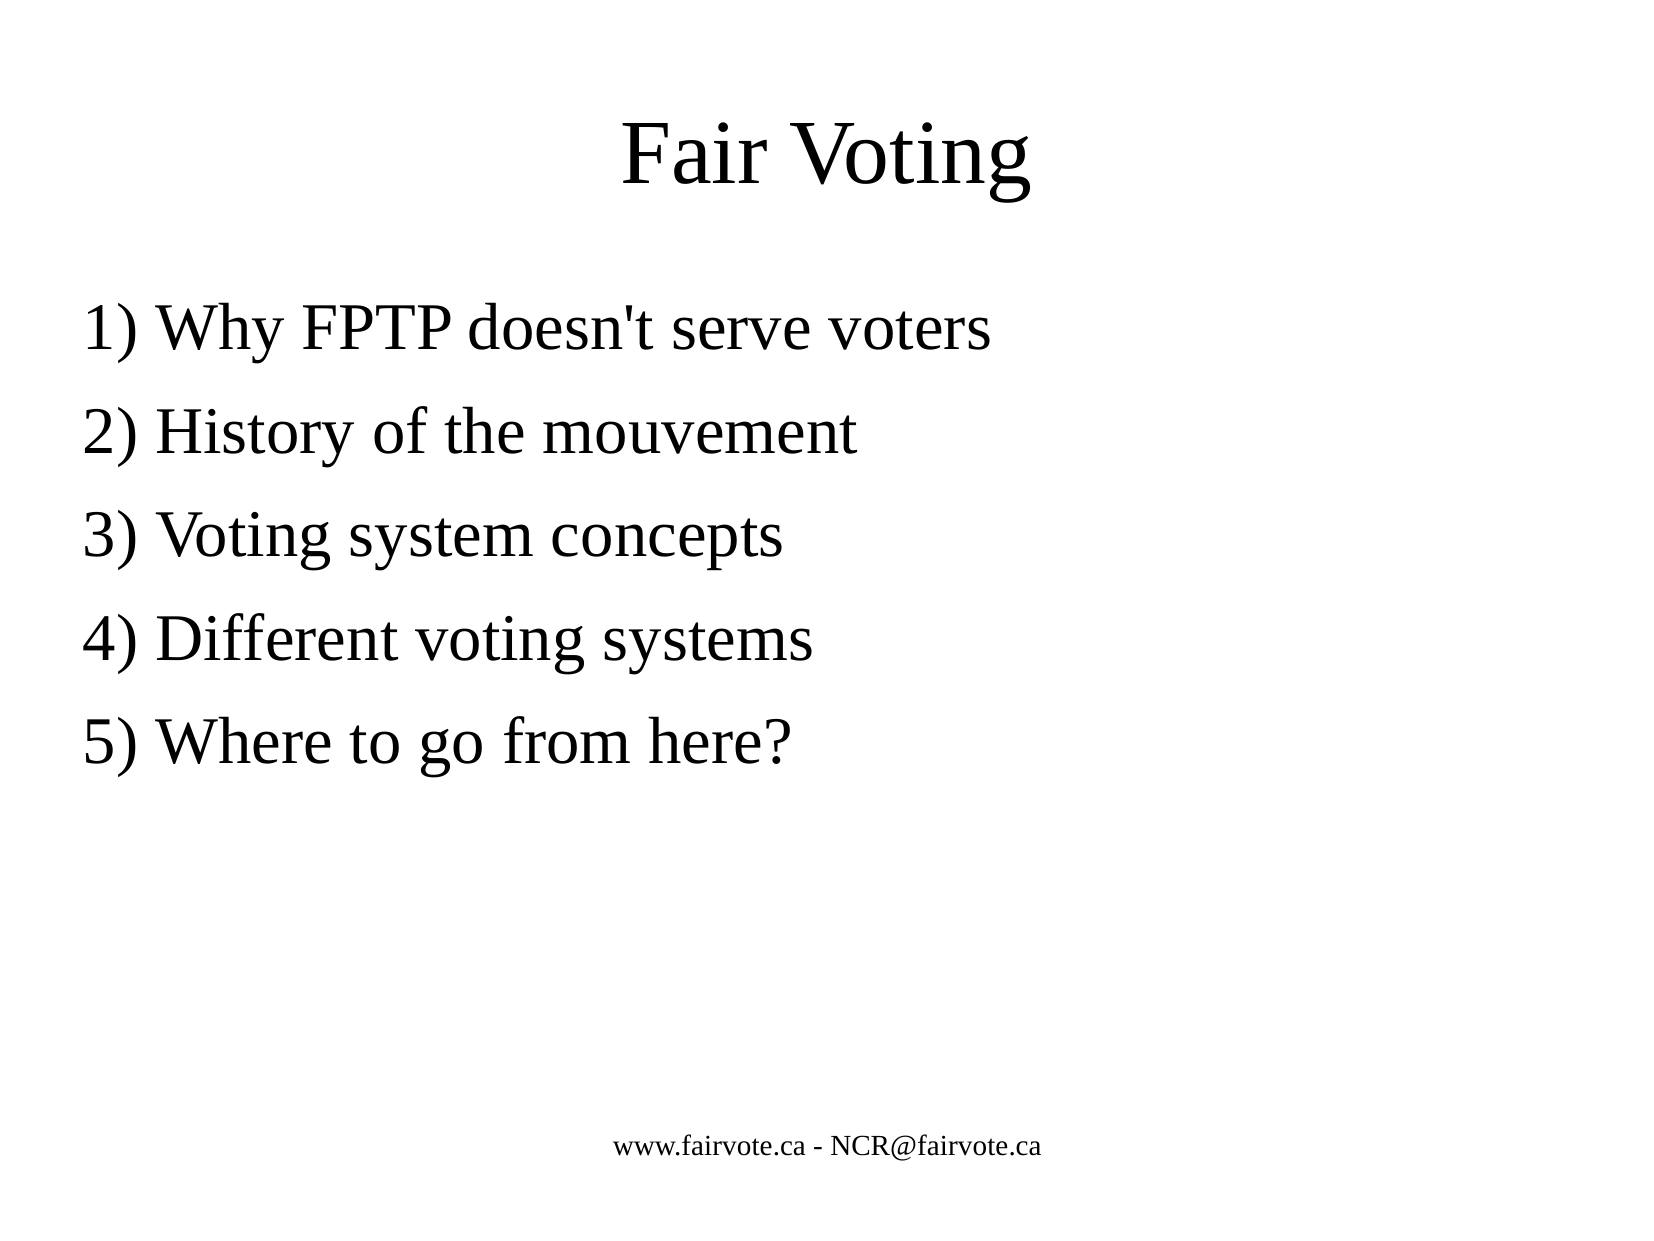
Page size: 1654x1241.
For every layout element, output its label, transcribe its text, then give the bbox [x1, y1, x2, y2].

list Why FPTP doesn't serve voters History of the mouvement Voting system concepts Different voting systems Where to go from here? [82, 290, 1538, 1010]
title Fair Voting [82, 49, 1571, 257]
